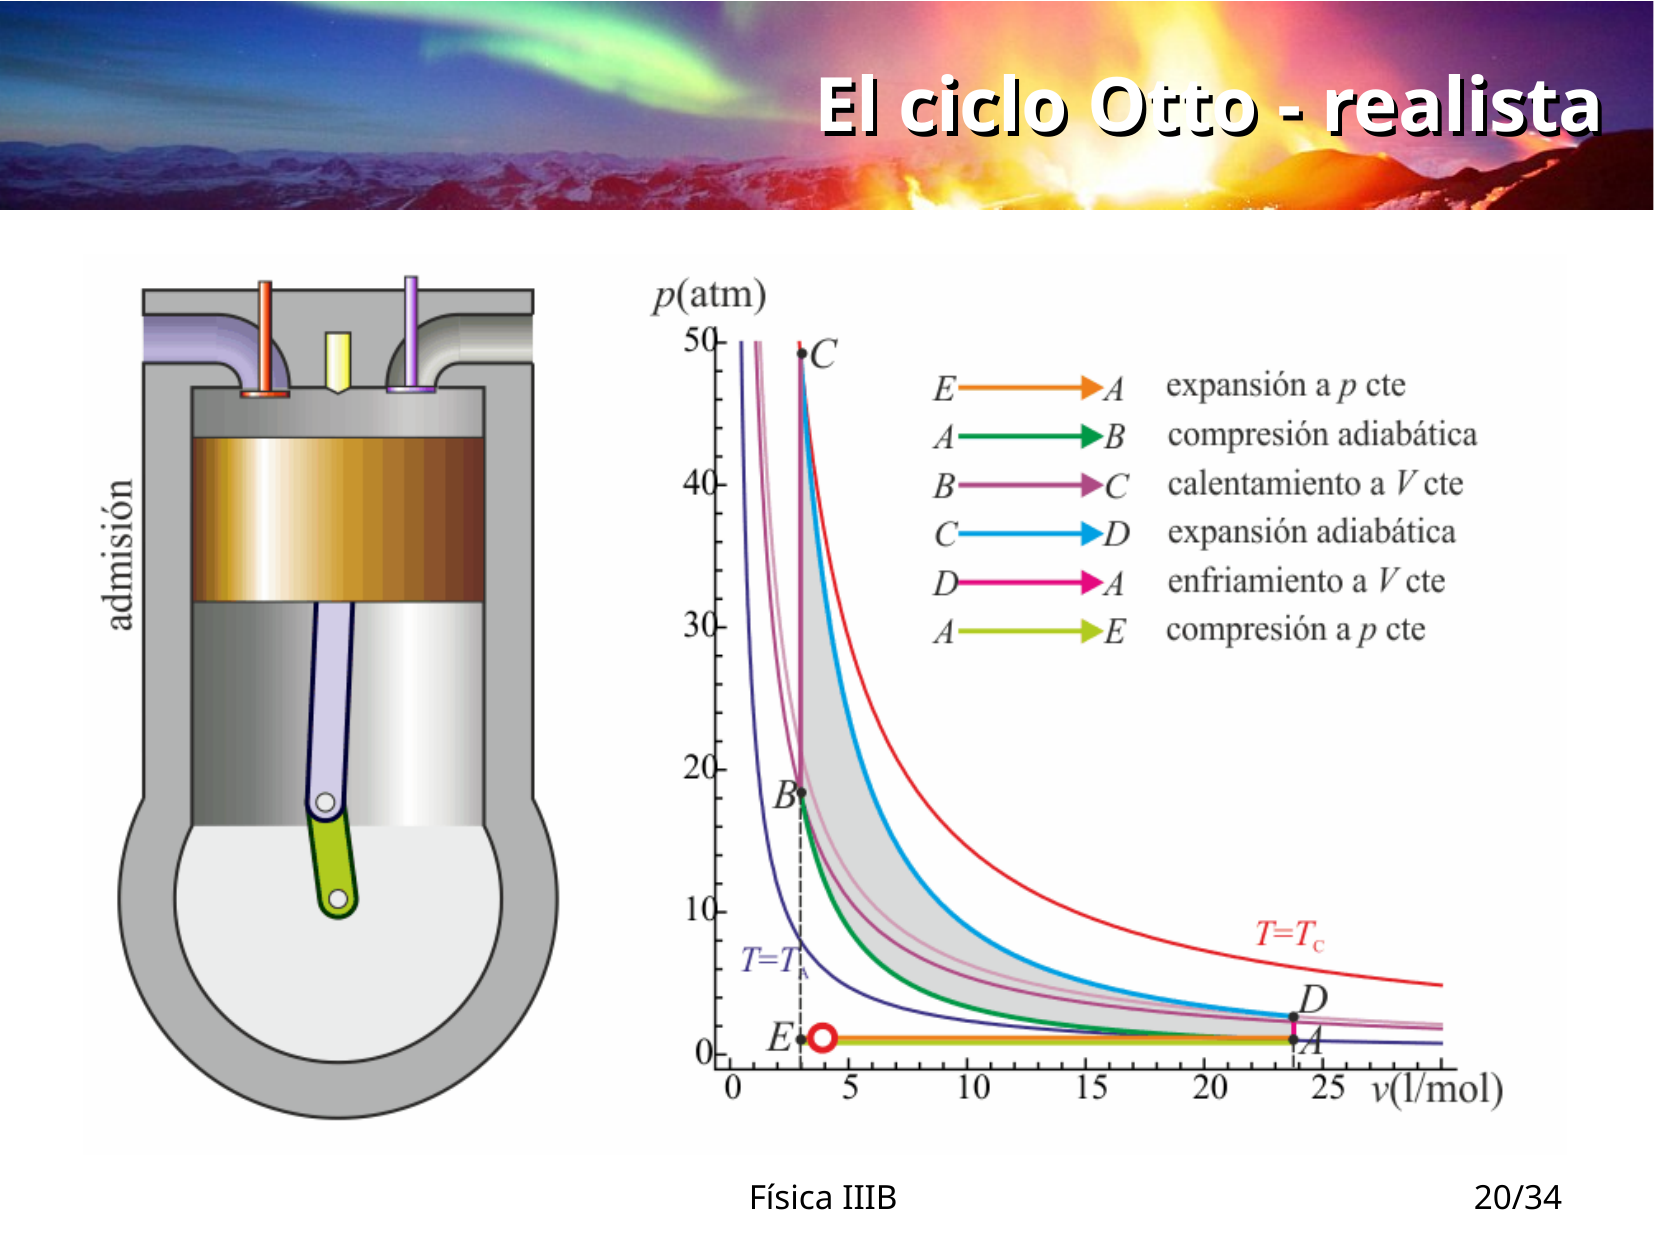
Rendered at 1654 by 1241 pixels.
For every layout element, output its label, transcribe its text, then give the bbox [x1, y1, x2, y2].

picture [83, 254, 1567, 1156]
title El ciclo Otto - realista [45, 15, 1606, 191]
picture [0, 1, 1654, 210]
